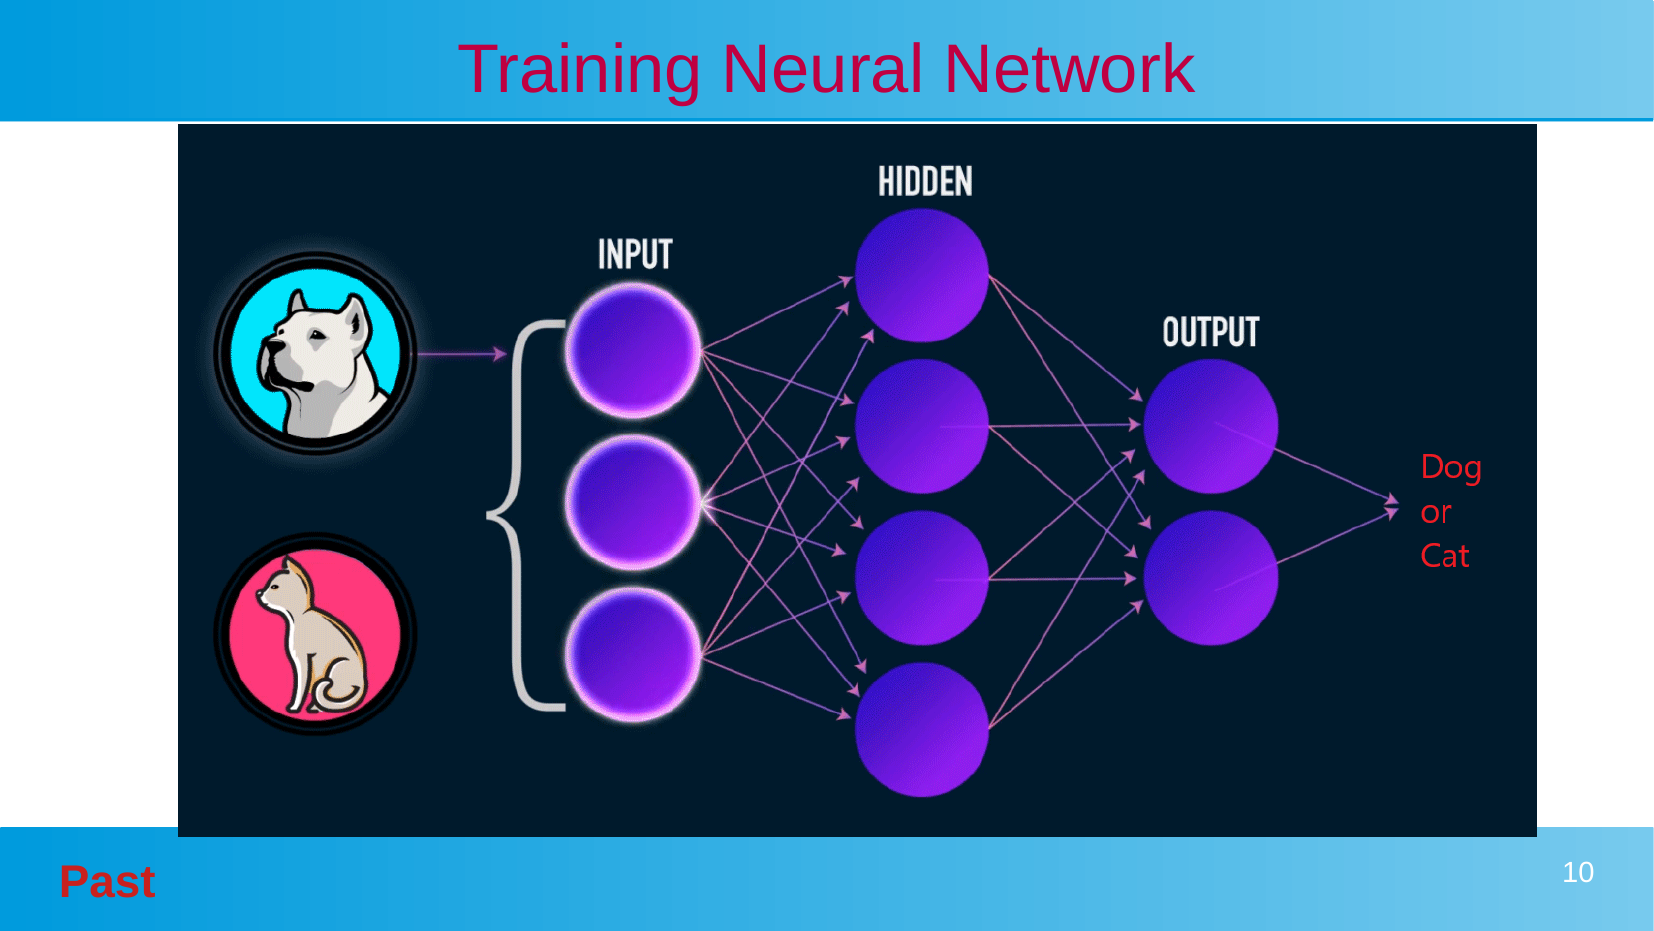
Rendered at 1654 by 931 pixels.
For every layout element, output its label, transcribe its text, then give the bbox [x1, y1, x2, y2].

title Training Neural Network [59, 29, 1595, 108]
picture [178, 124, 1537, 837]
